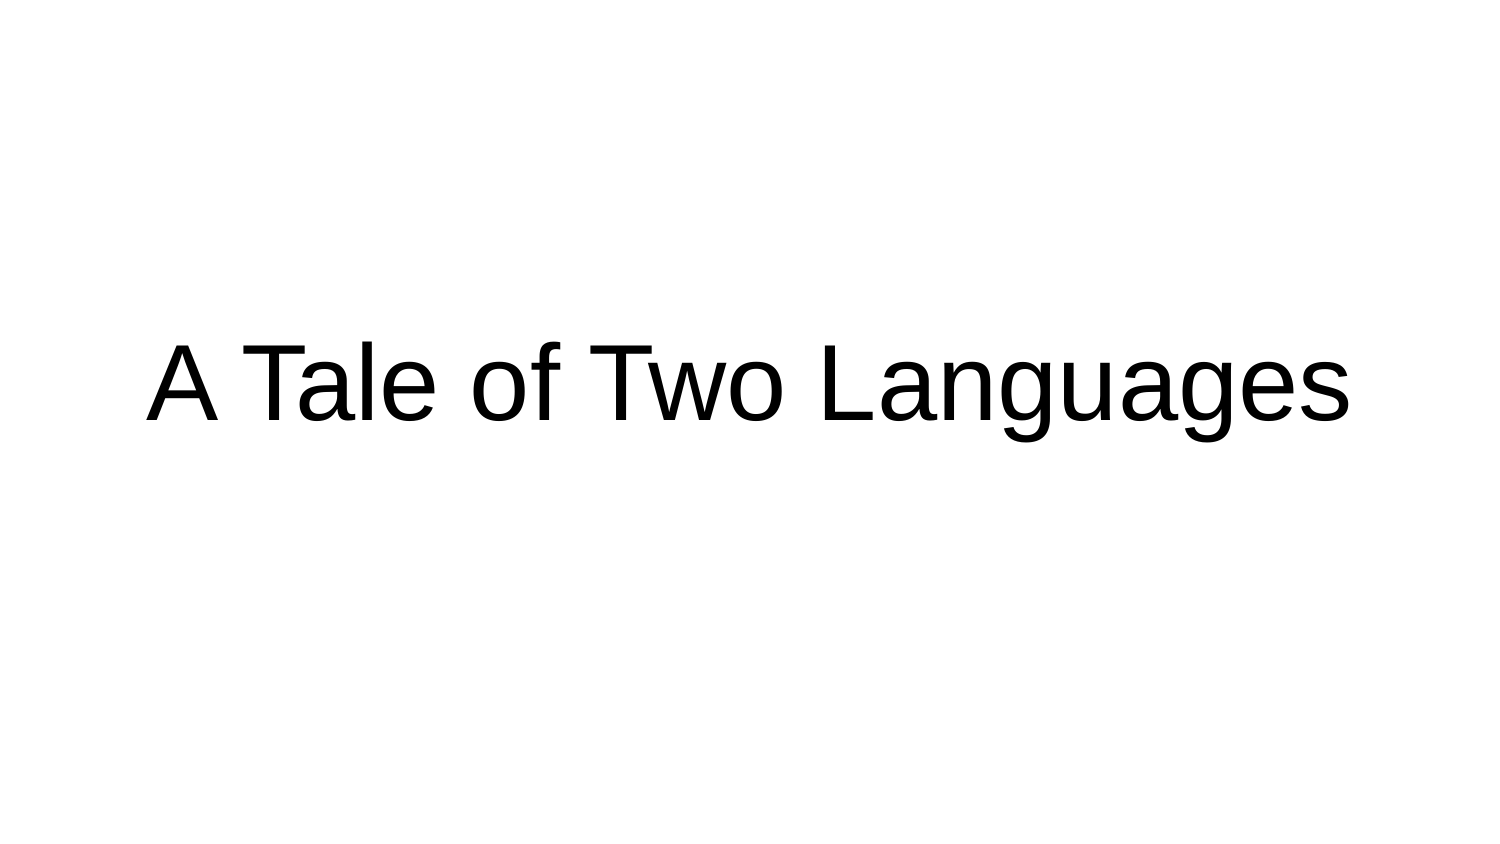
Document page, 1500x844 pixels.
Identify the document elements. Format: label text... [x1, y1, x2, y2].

title A Tale of Two Languages [51, 122, 1449, 459]
